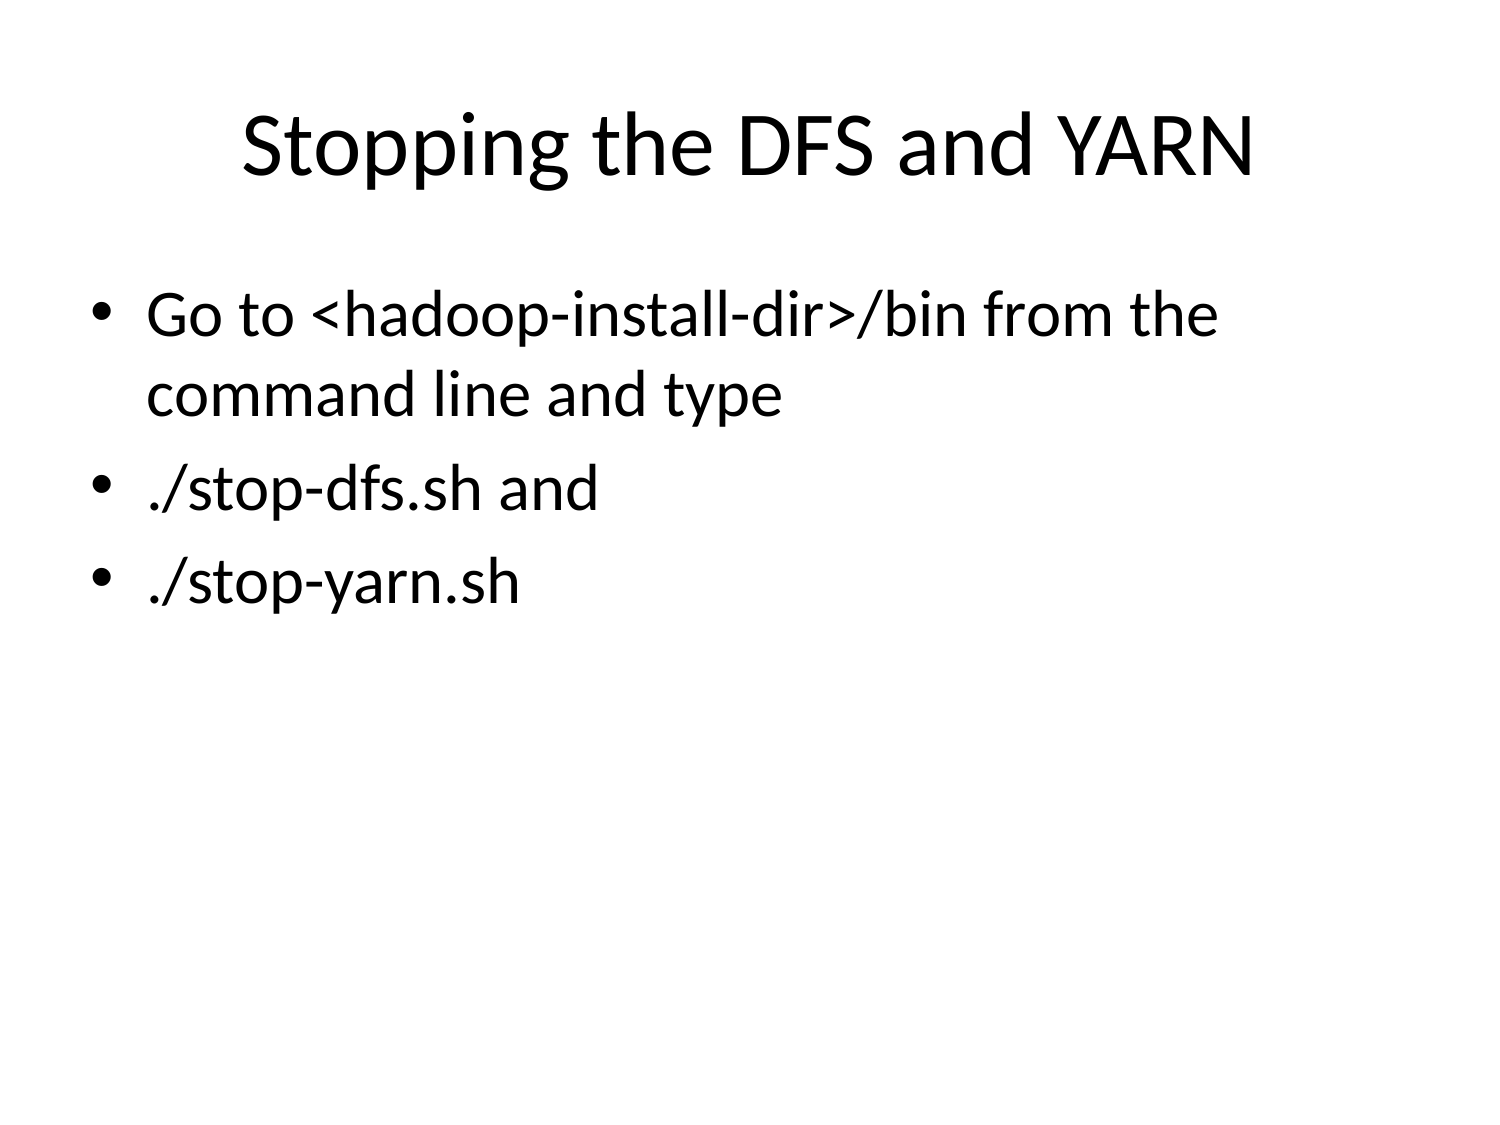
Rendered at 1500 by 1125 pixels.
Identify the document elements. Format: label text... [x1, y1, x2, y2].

list Go to <hadoop-install-dir>/bin from the command line and type ./stop-dfs.sh and ./stop-yarn.sh [75, 262, 1425, 1005]
title Stopping the DFS and YARN [75, 45, 1425, 233]
